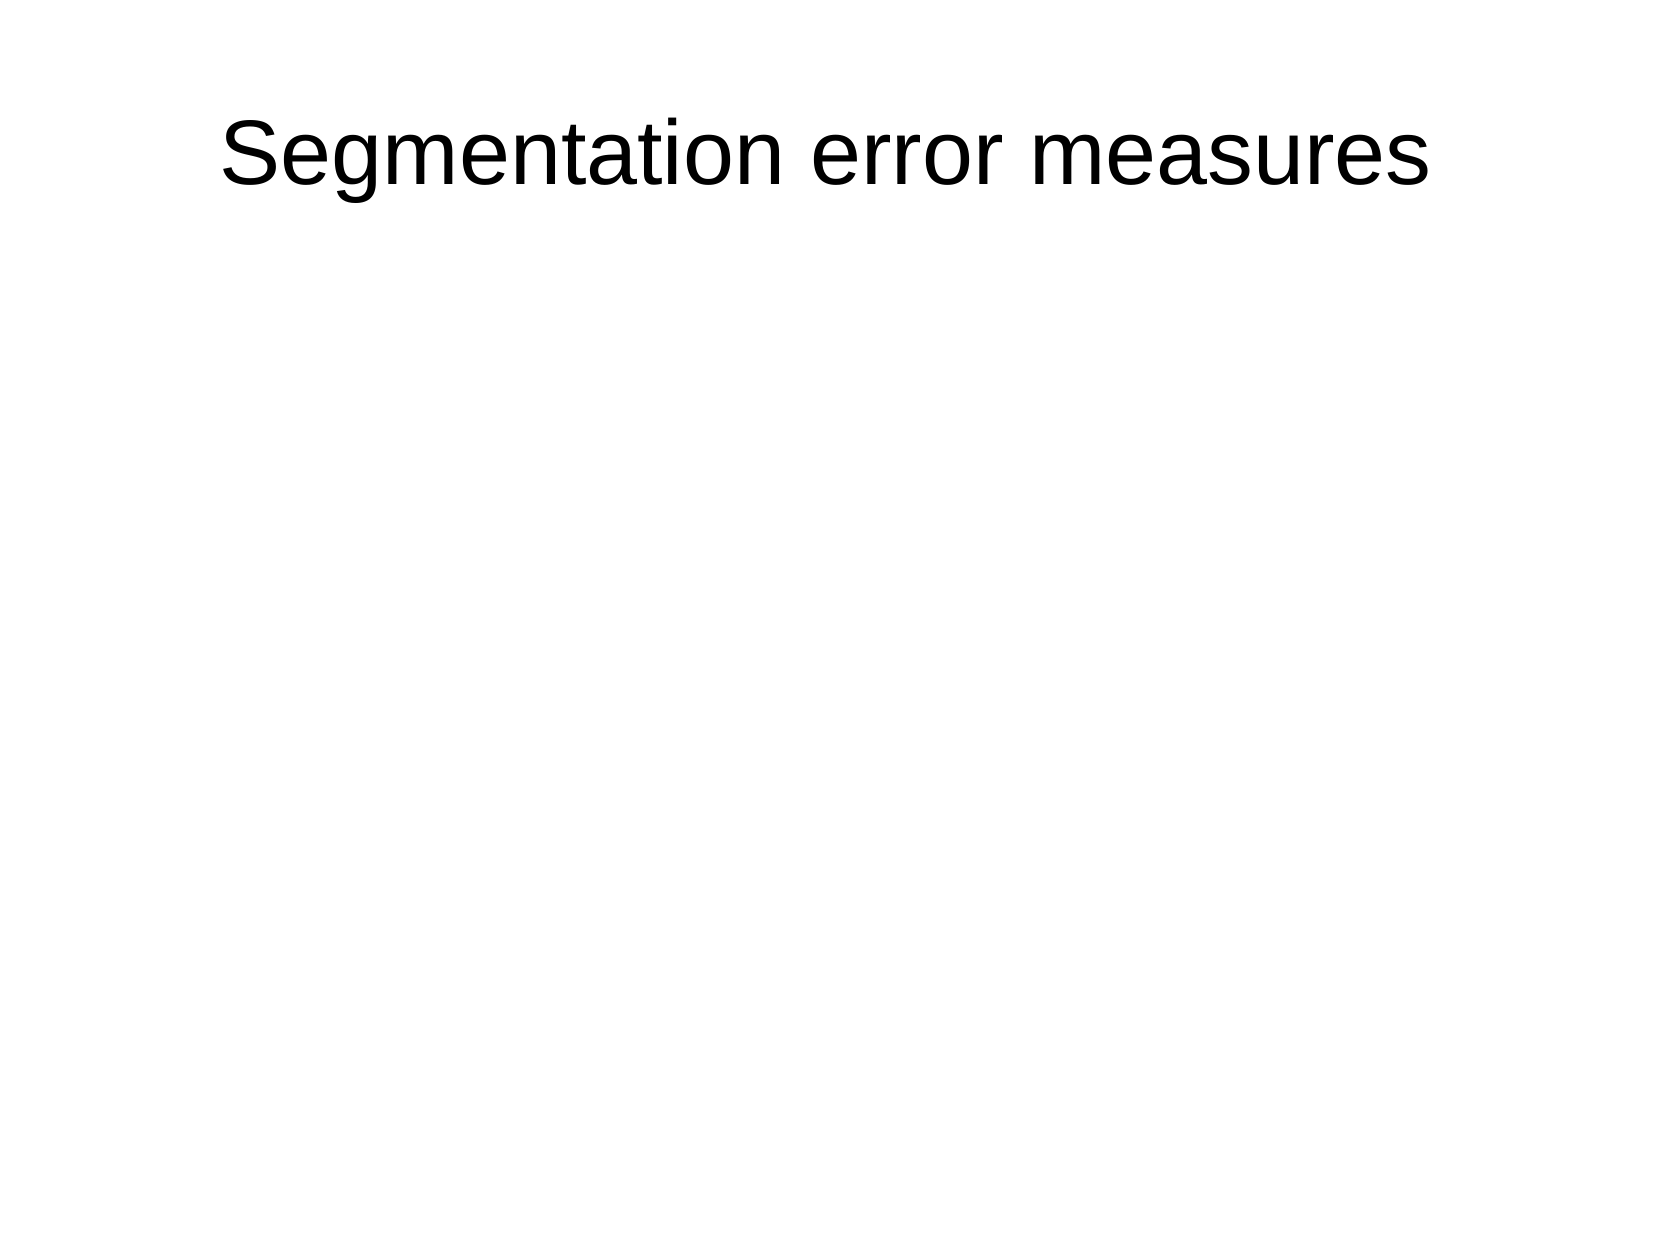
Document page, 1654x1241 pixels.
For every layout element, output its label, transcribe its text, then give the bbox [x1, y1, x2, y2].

title Segmentation error measures [82, 56, 1571, 250]
